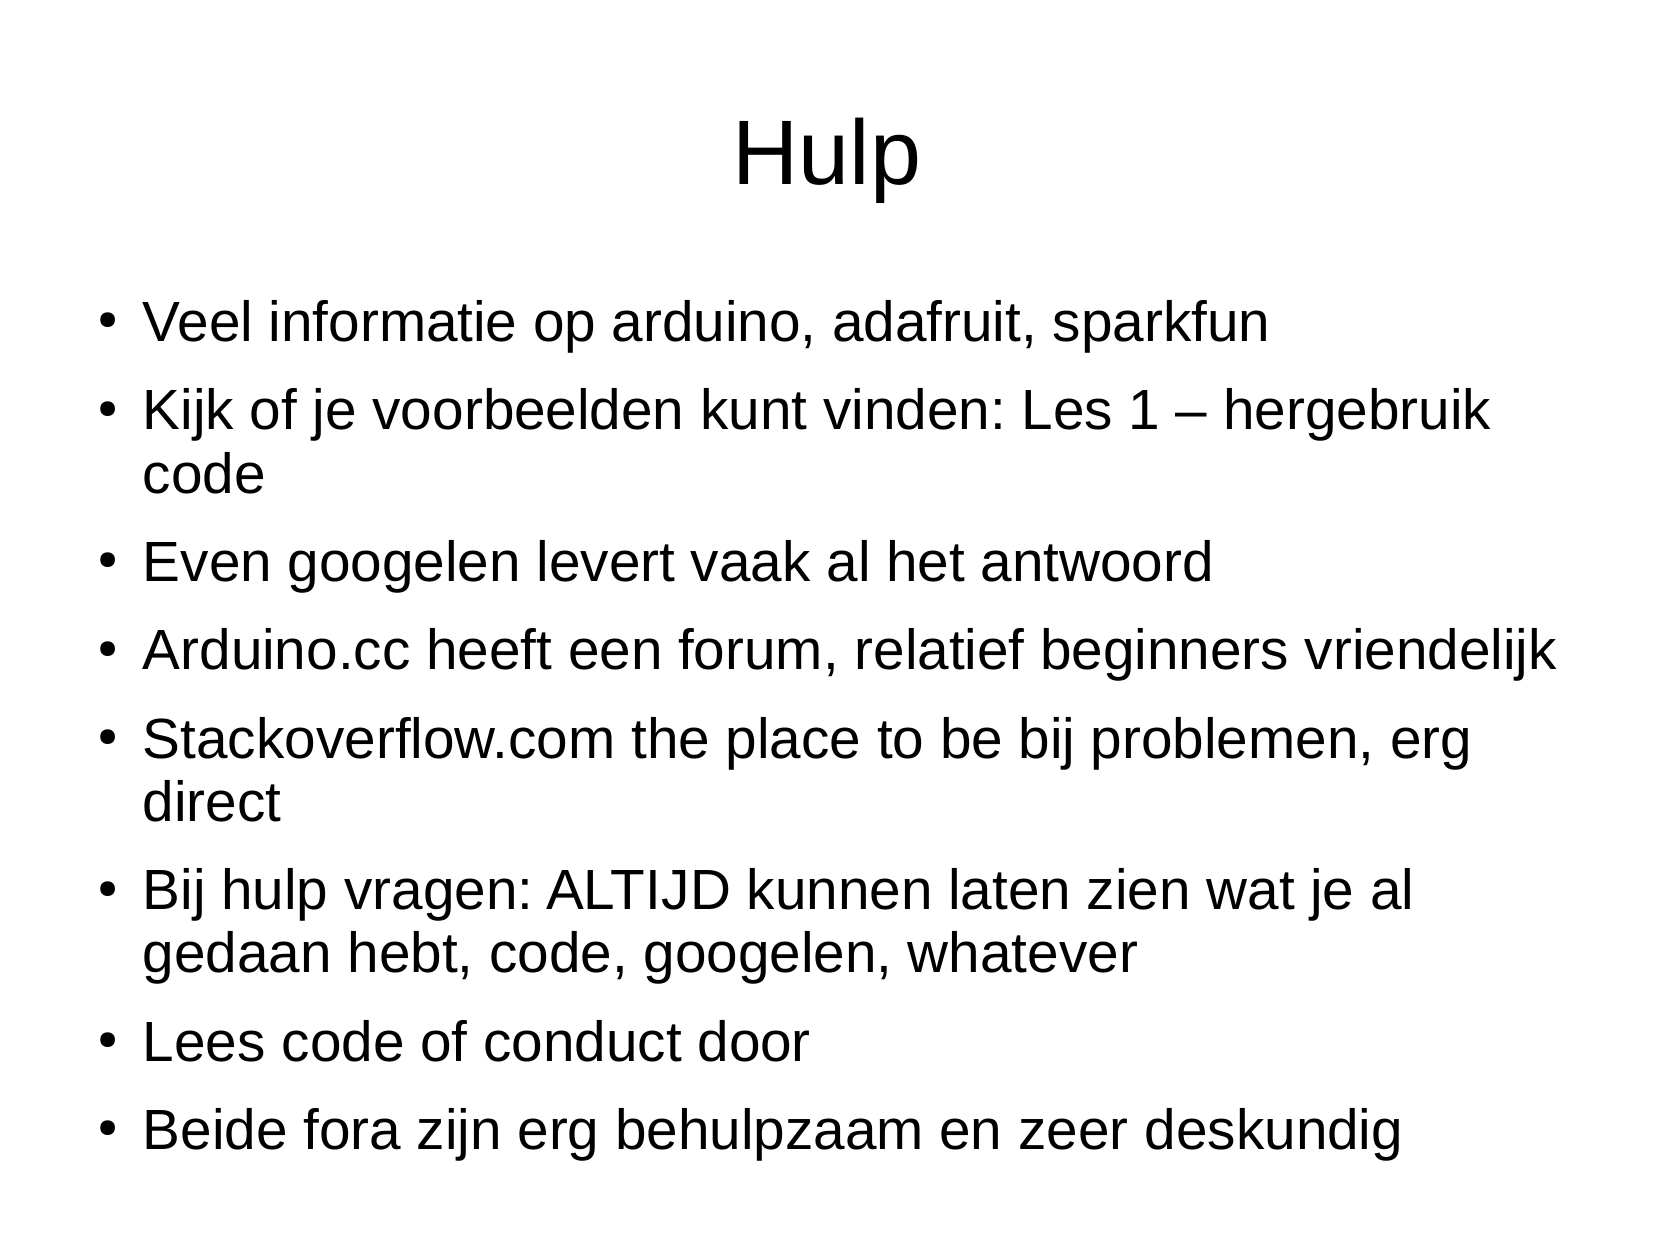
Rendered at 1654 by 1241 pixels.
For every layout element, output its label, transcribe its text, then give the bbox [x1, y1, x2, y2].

title Hulp [82, 49, 1571, 257]
list Veel informatie op arduino, adafruit, sparkfun Kijk of je voorbeelden kunt vinden: Les 1 – hergebruik code Even googelen levert vaak al het antwoord Arduino.cc heeft een forum, relatief beginners vriendelijk Stackoverflow.com the place to be bij problemen, erg direct Bij hulp vragen: ALTIJD kunnen laten zien wat je al gedaan hebt, code, googelen, whatever Lees code of conduct door Beide fora zijn erg behulpzaam en zeer deskundig [82, 290, 1571, 1231]
